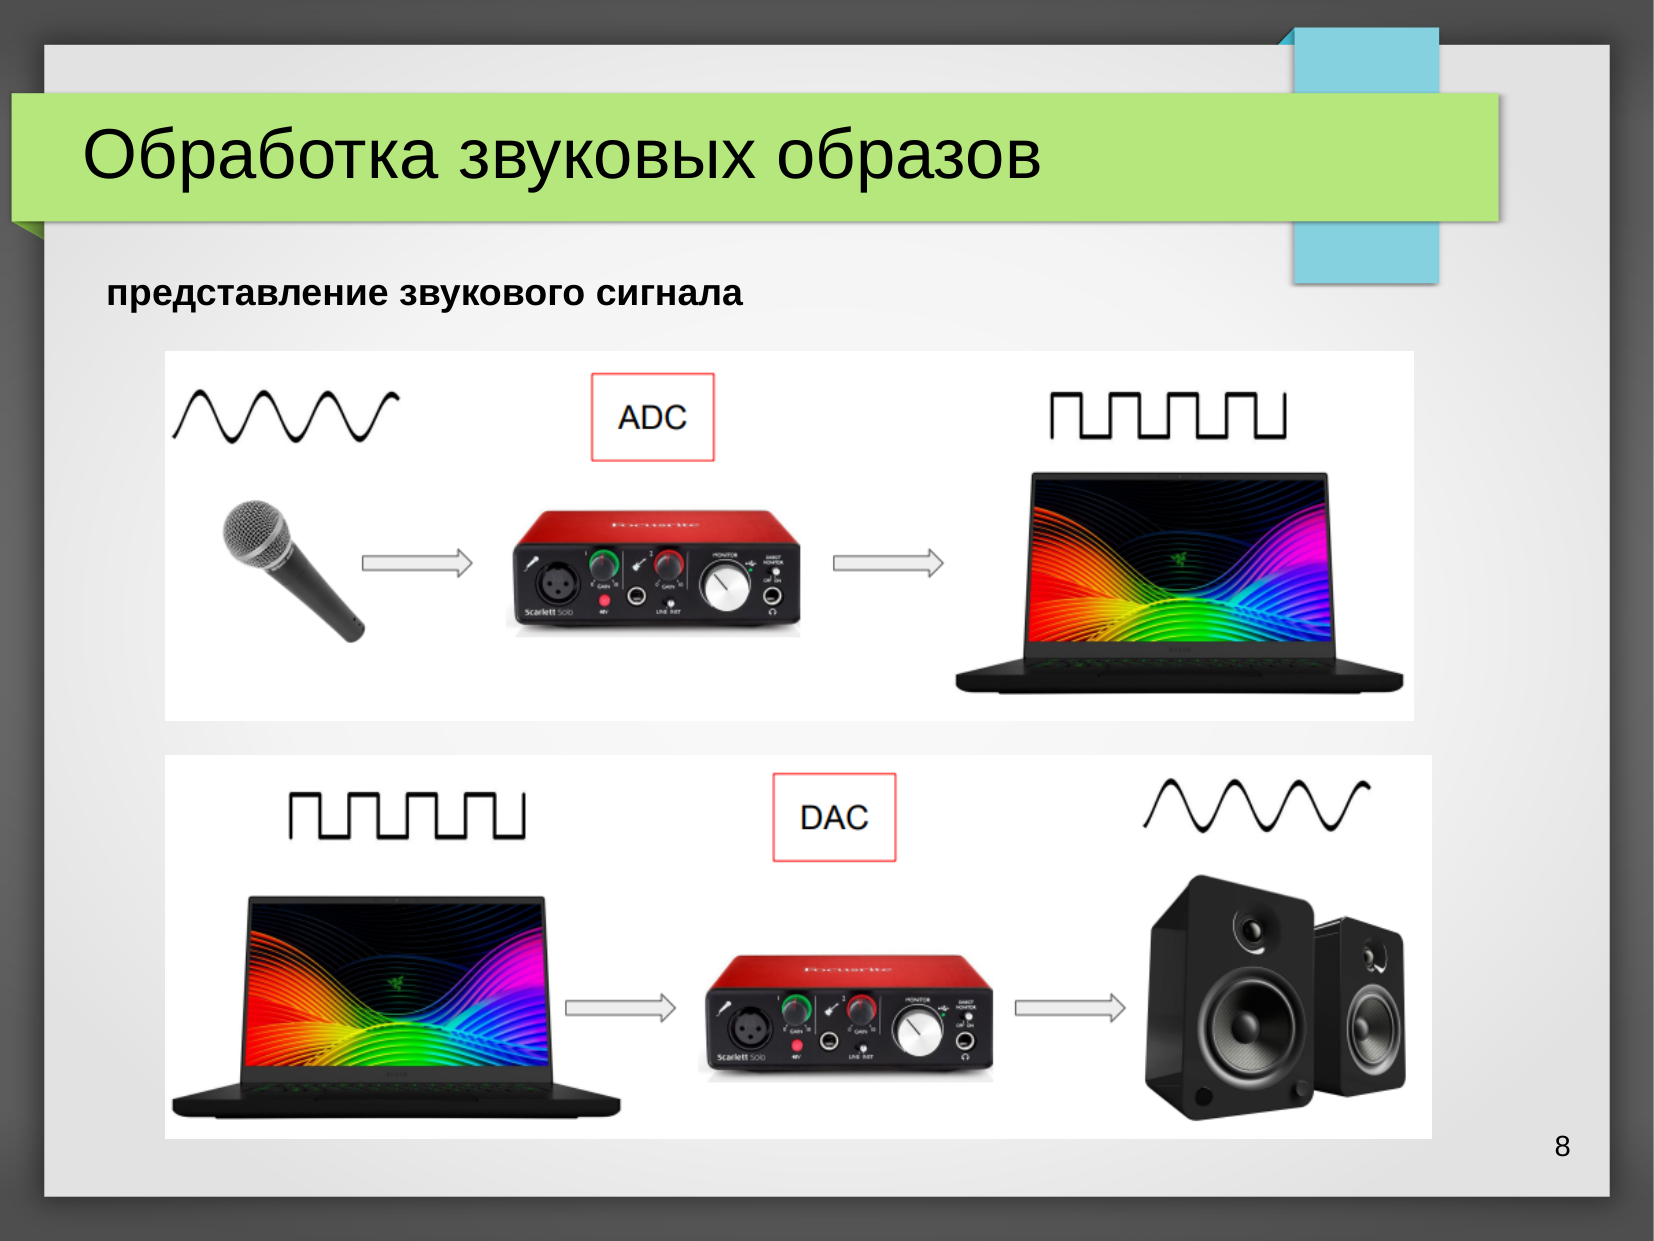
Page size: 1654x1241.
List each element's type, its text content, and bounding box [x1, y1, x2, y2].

text_box представление звукового сигнала [106, 270, 1382, 355]
picture [0, 0, 1654, 1241]
title Обработка звуковых образов [82, 114, 1406, 194]
